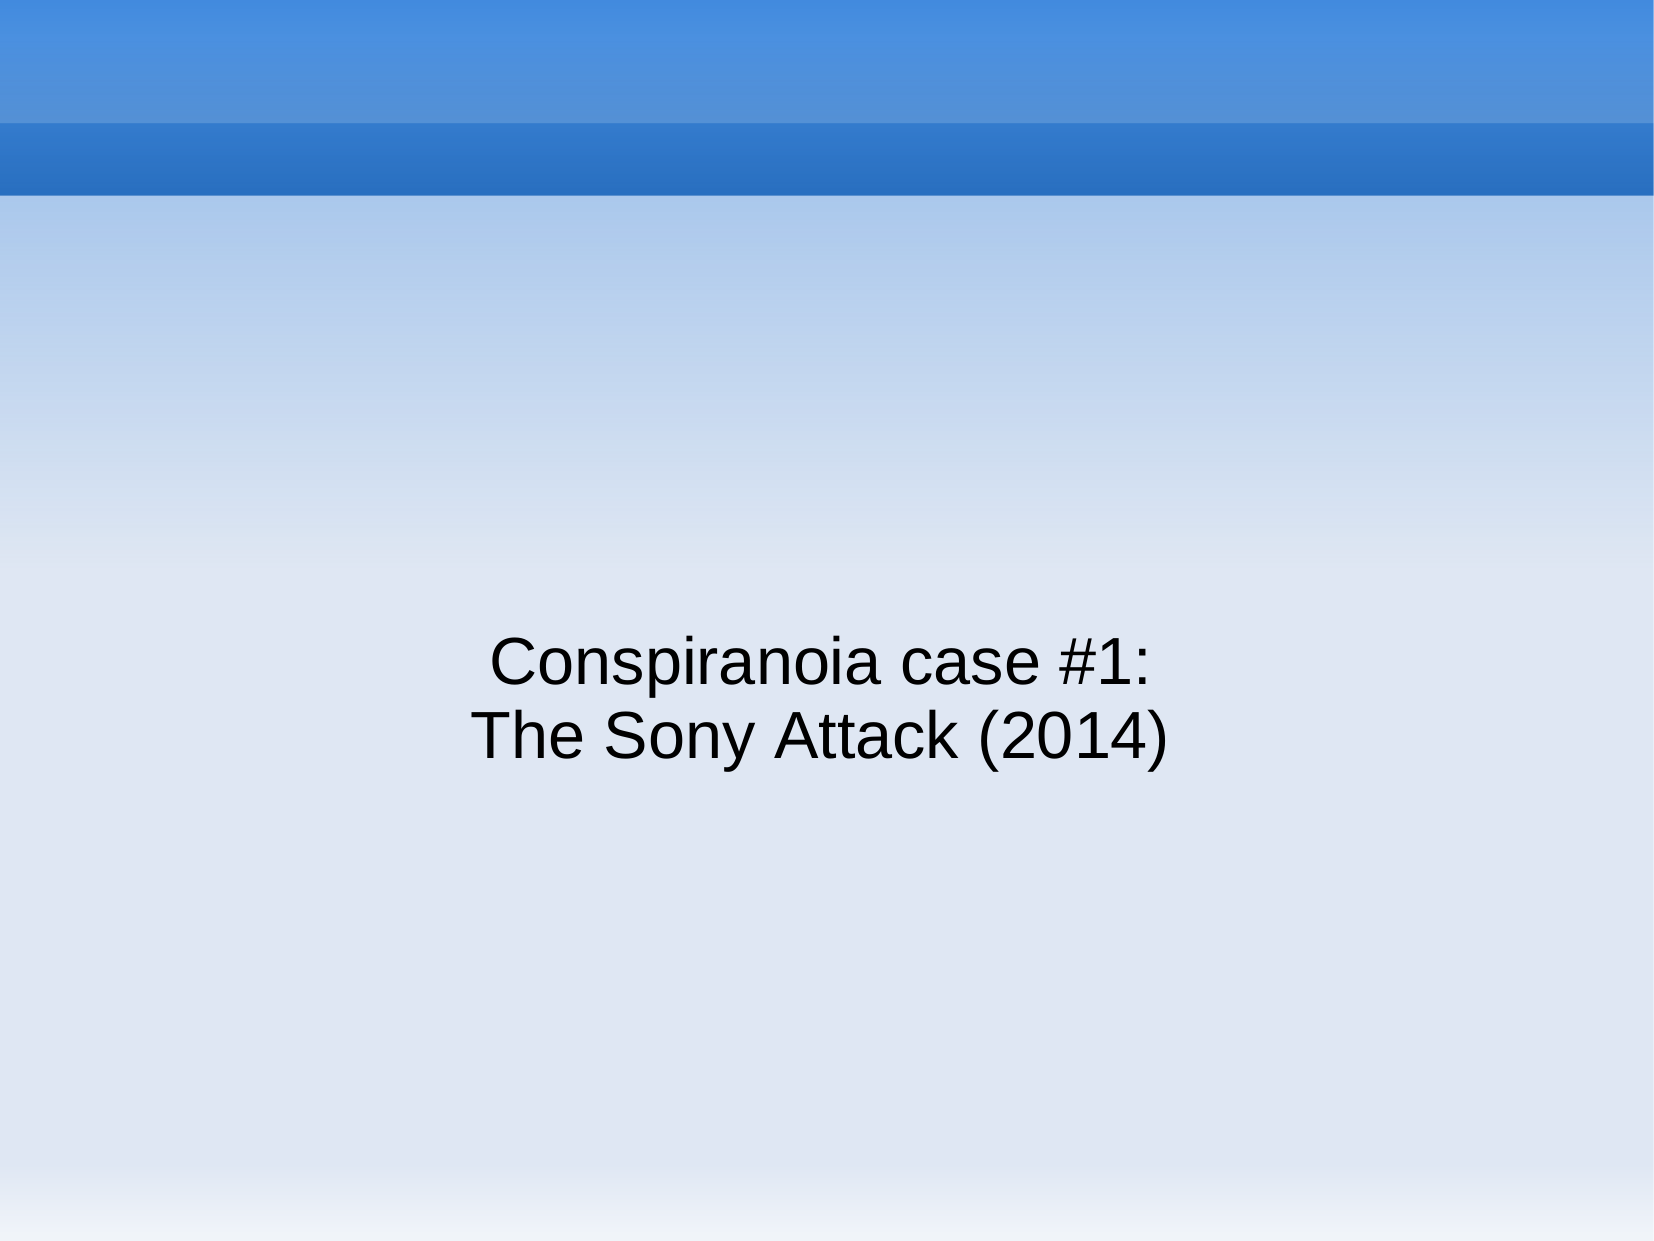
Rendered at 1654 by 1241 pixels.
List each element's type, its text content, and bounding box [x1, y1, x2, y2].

subtitle Conspiranoia case #1: The Sony Attack (2014) [76, 218, 1565, 1179]
picture [0, 0, 1654, 1241]
